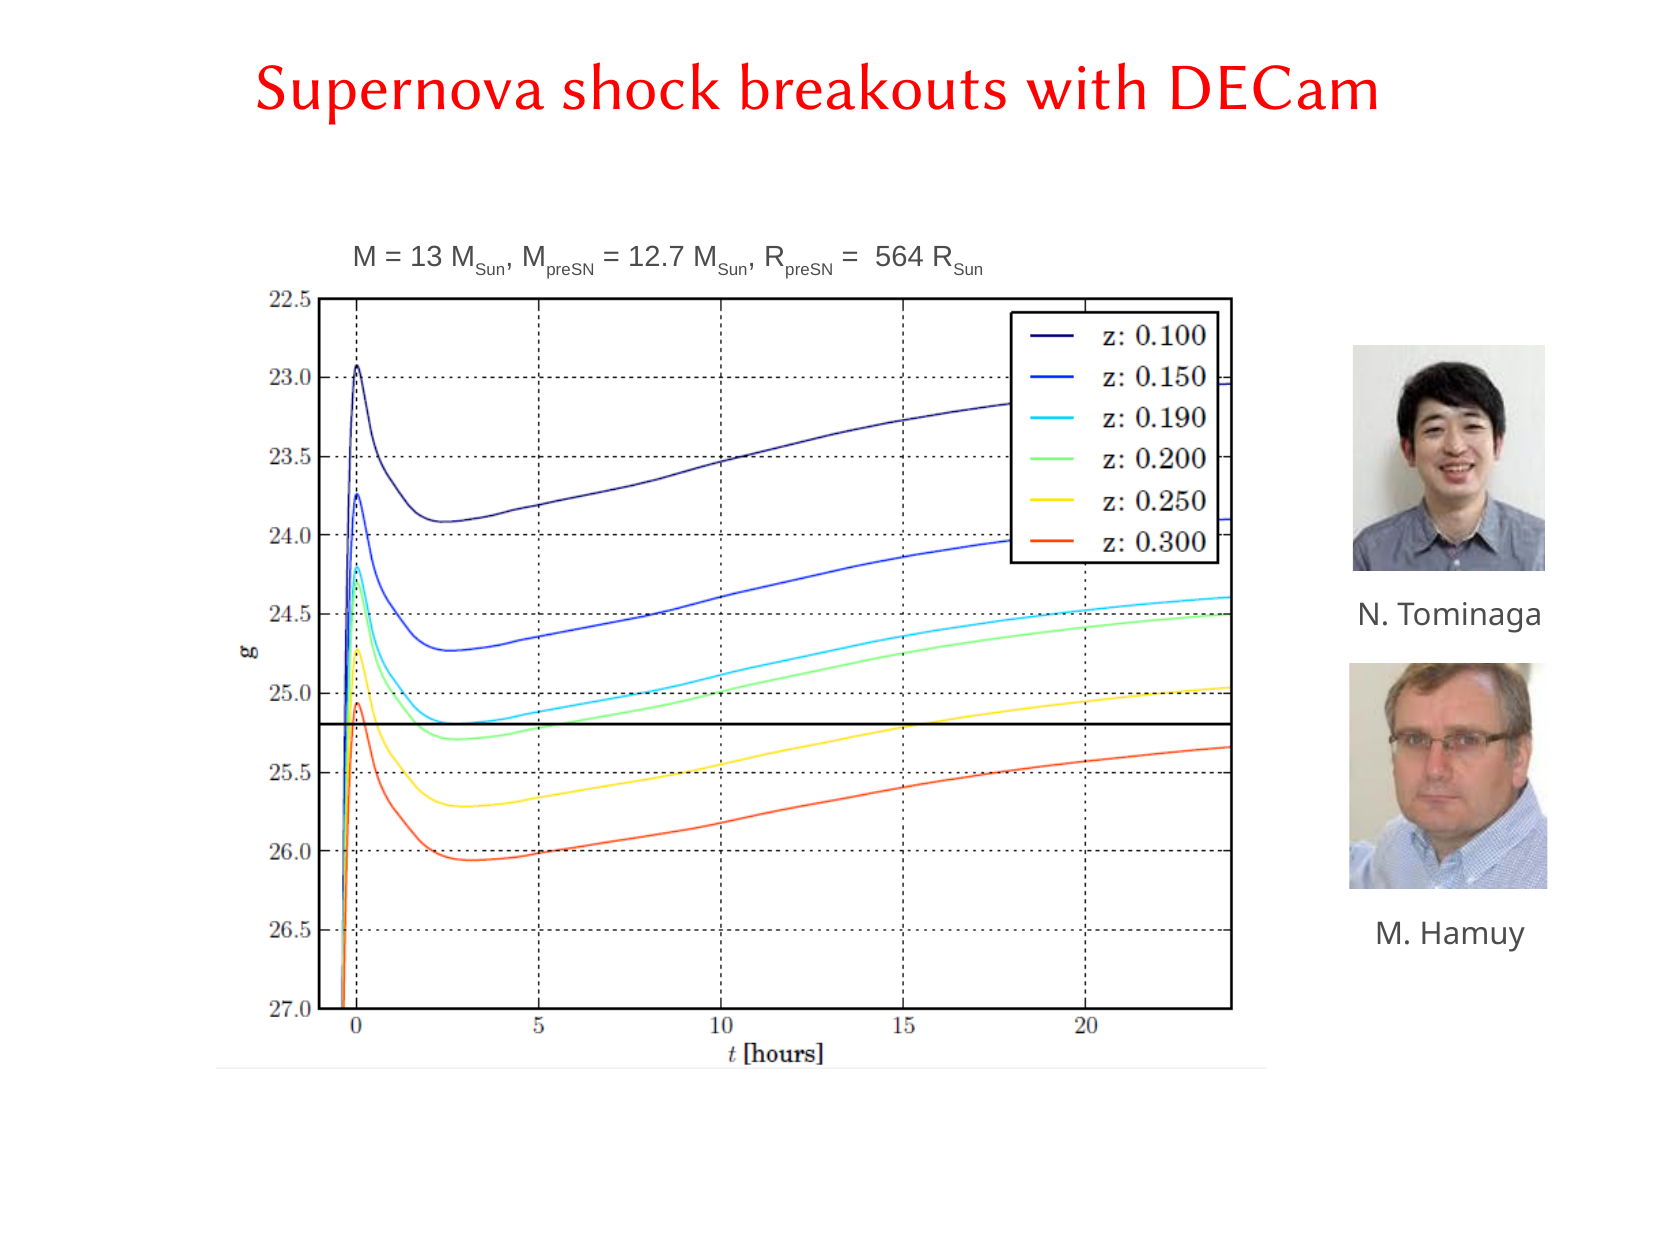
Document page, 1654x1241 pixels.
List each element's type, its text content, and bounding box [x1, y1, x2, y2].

picture [216, 277, 1267, 1069]
picture [1349, 703, 1548, 882]
text_box N. Tominaga [1294, 563, 1606, 703]
text_box M. Hamuy [1294, 882, 1606, 961]
picture [1352, 345, 1545, 563]
text_box Supernova shock breakouts with DECam [203, 42, 1434, 172]
text_box M = 13 MSun, MpreSN = 12.7 MSun, RpreSN = 564 RSun [337, 232, 1122, 317]
